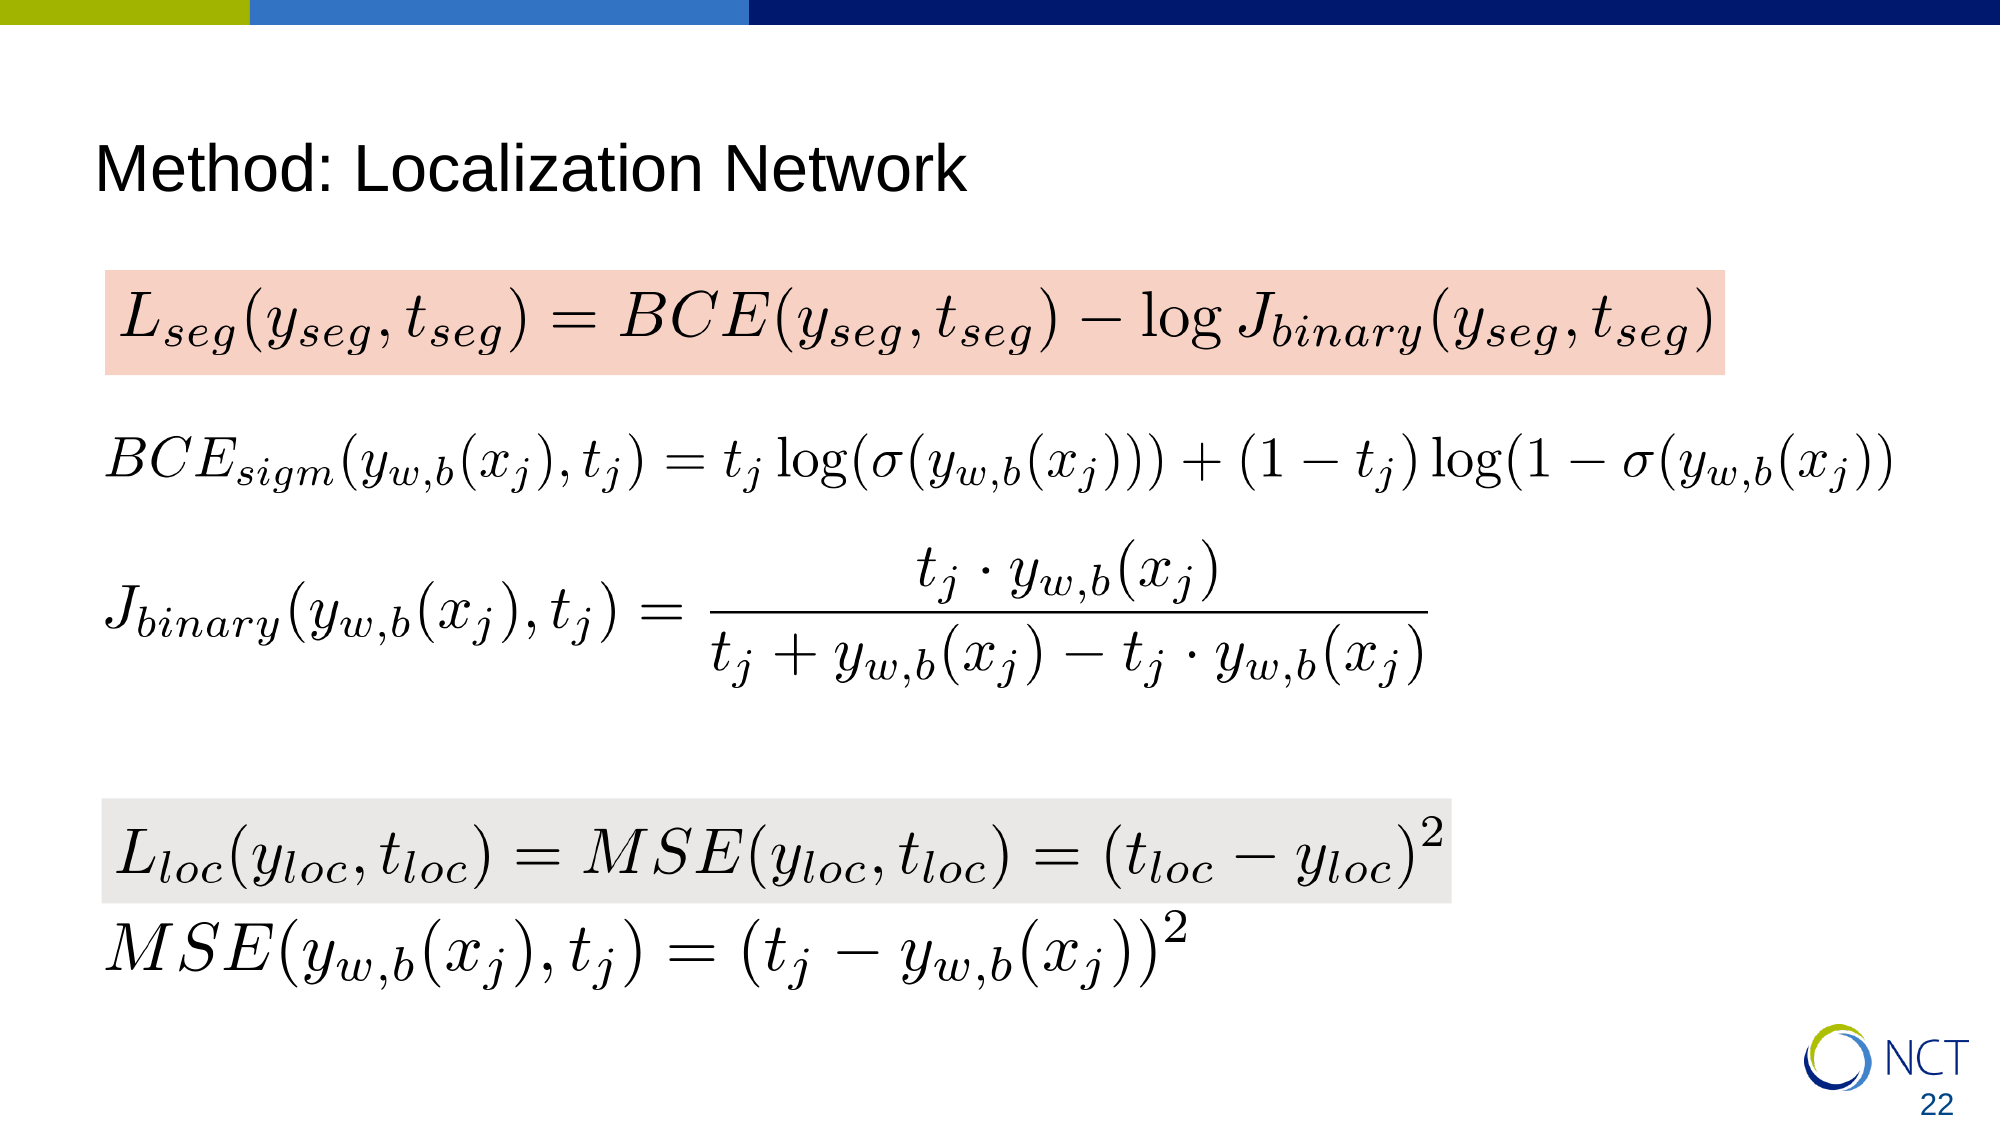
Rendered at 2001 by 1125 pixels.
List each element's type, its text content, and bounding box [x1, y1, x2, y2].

text_box [101, 798, 1452, 904]
picture [116, 816, 1442, 889]
picture [105, 910, 1186, 991]
picture [120, 287, 1711, 355]
picture [105, 433, 1891, 493]
text_box [105, 270, 1726, 376]
picture [105, 539, 1428, 688]
picture [1804, 1024, 1969, 1091]
text_box 22 [1905, 1080, 1981, 1125]
title Method: Localization Network [94, 75, 1886, 263]
